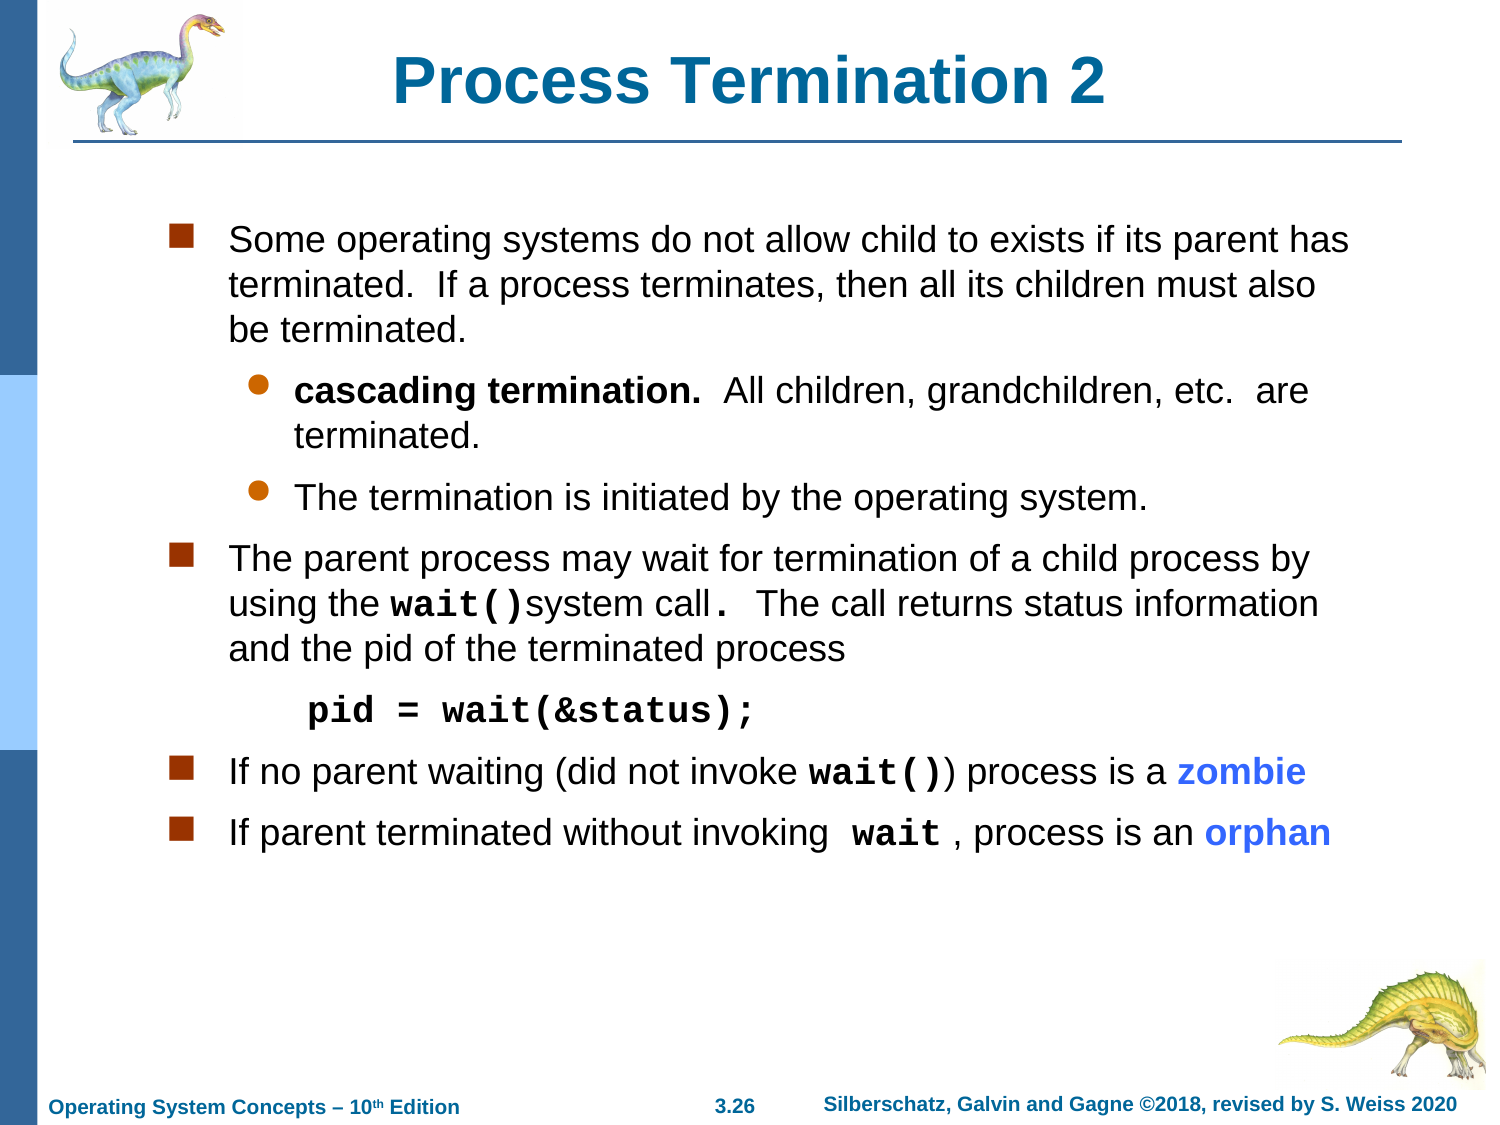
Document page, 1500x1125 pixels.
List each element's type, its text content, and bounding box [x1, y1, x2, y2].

title Process Termination 2 [75, 29, 1426, 125]
list Some operating systems do not allow child to exists if its parent has terminated. If a process terminates, then all its children must also be terminated. cascading termination. All children, grandchildren, etc. are terminated. The termination is initiated by the operating system. The parent process may wait for termination of a child process by using the wait()system call. The call returns status information and the pid of the terminated process pid = wait(&status); If no parent waiting (did not invoke wait()) process is a zombie If parent terminated without invoking wait , process is an orphan [157, 171, 1366, 915]
picture [1275, 959, 1486, 1090]
picture [46, 0, 243, 149]
picture [1140, 1096, 1148, 1101]
